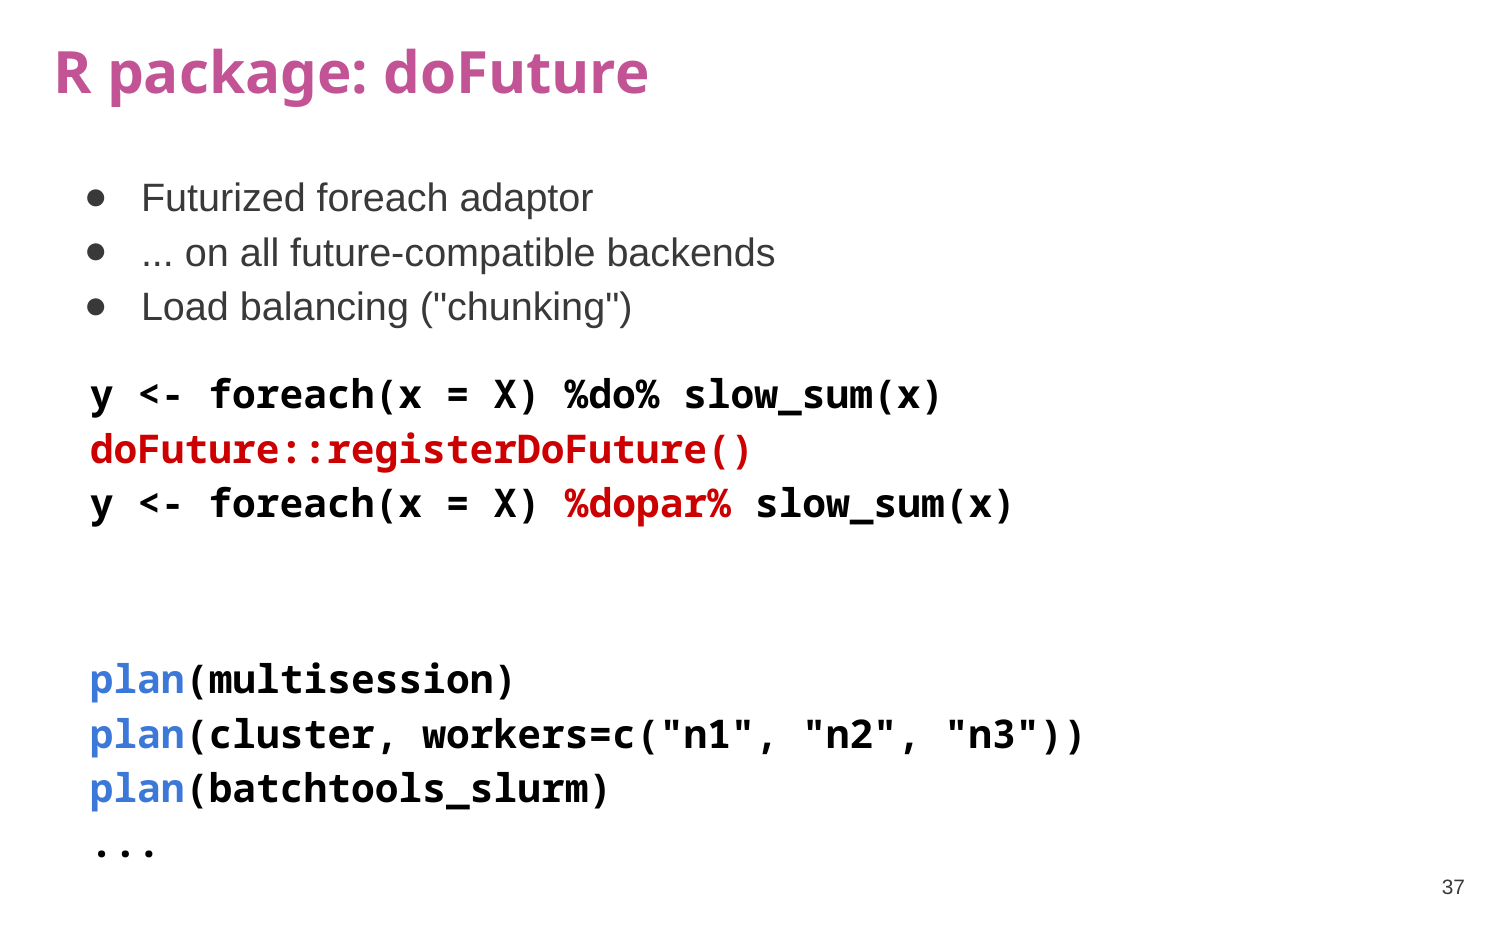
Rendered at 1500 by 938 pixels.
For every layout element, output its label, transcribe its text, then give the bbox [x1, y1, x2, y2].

title R package: doFuture [38, 20, 1463, 136]
slide_number <number> [1389, 849, 1480, 922]
list Futurized foreach adaptor ... on all future-compatible backends Load balancing ("chunking") y <- foreach(x = X) %do% slow_sum(x) doFuture::registerDoFuture() y <- foreach(x = X) %dopar% slow_sum(x) plan(multisession) plan(cluster, workers=c("n1", "n2", "n3")) plan(batchtools_slurm) ... [51, 149, 1449, 923]
